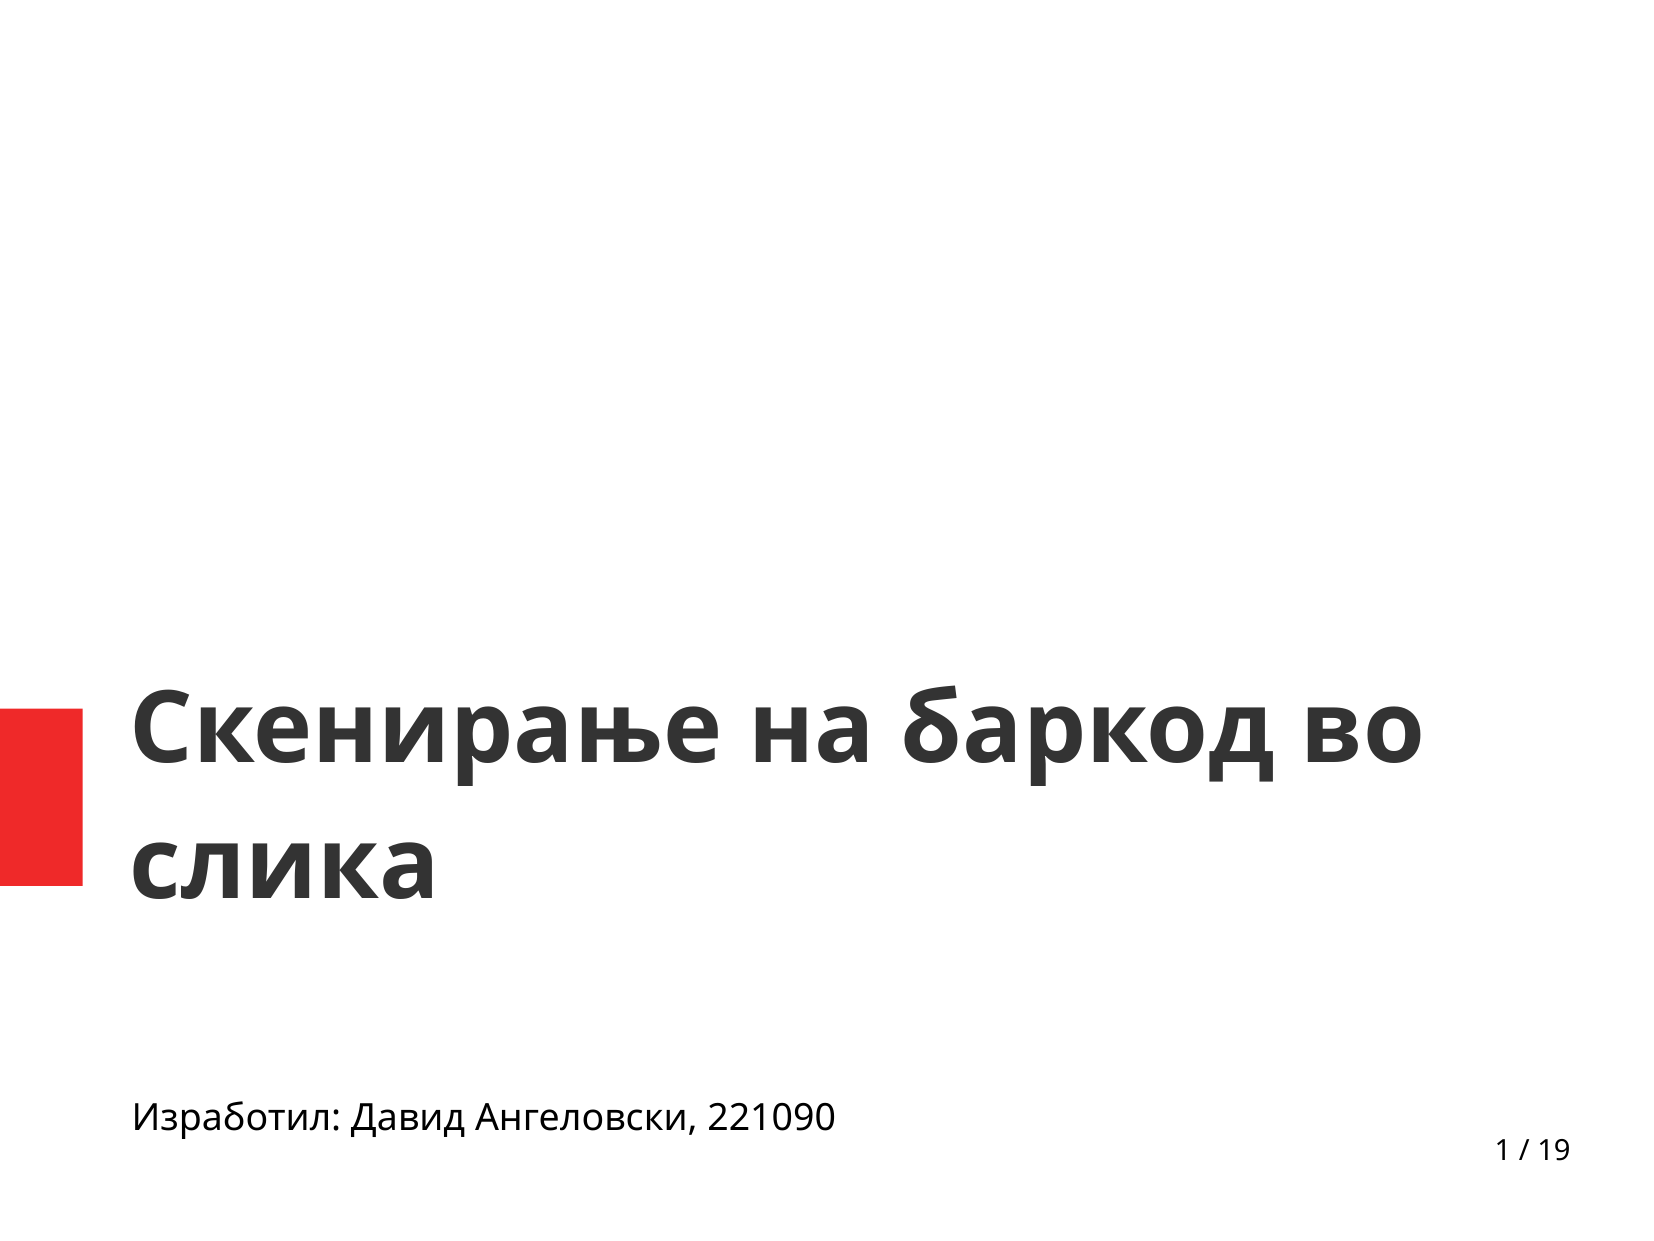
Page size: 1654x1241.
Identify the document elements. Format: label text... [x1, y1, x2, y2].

title Скенирање на баркод во слика [129, 655, 1536, 928]
subtitle Изработил: Давид Ангеловски, 221090 [129, 1090, 839, 1142]
